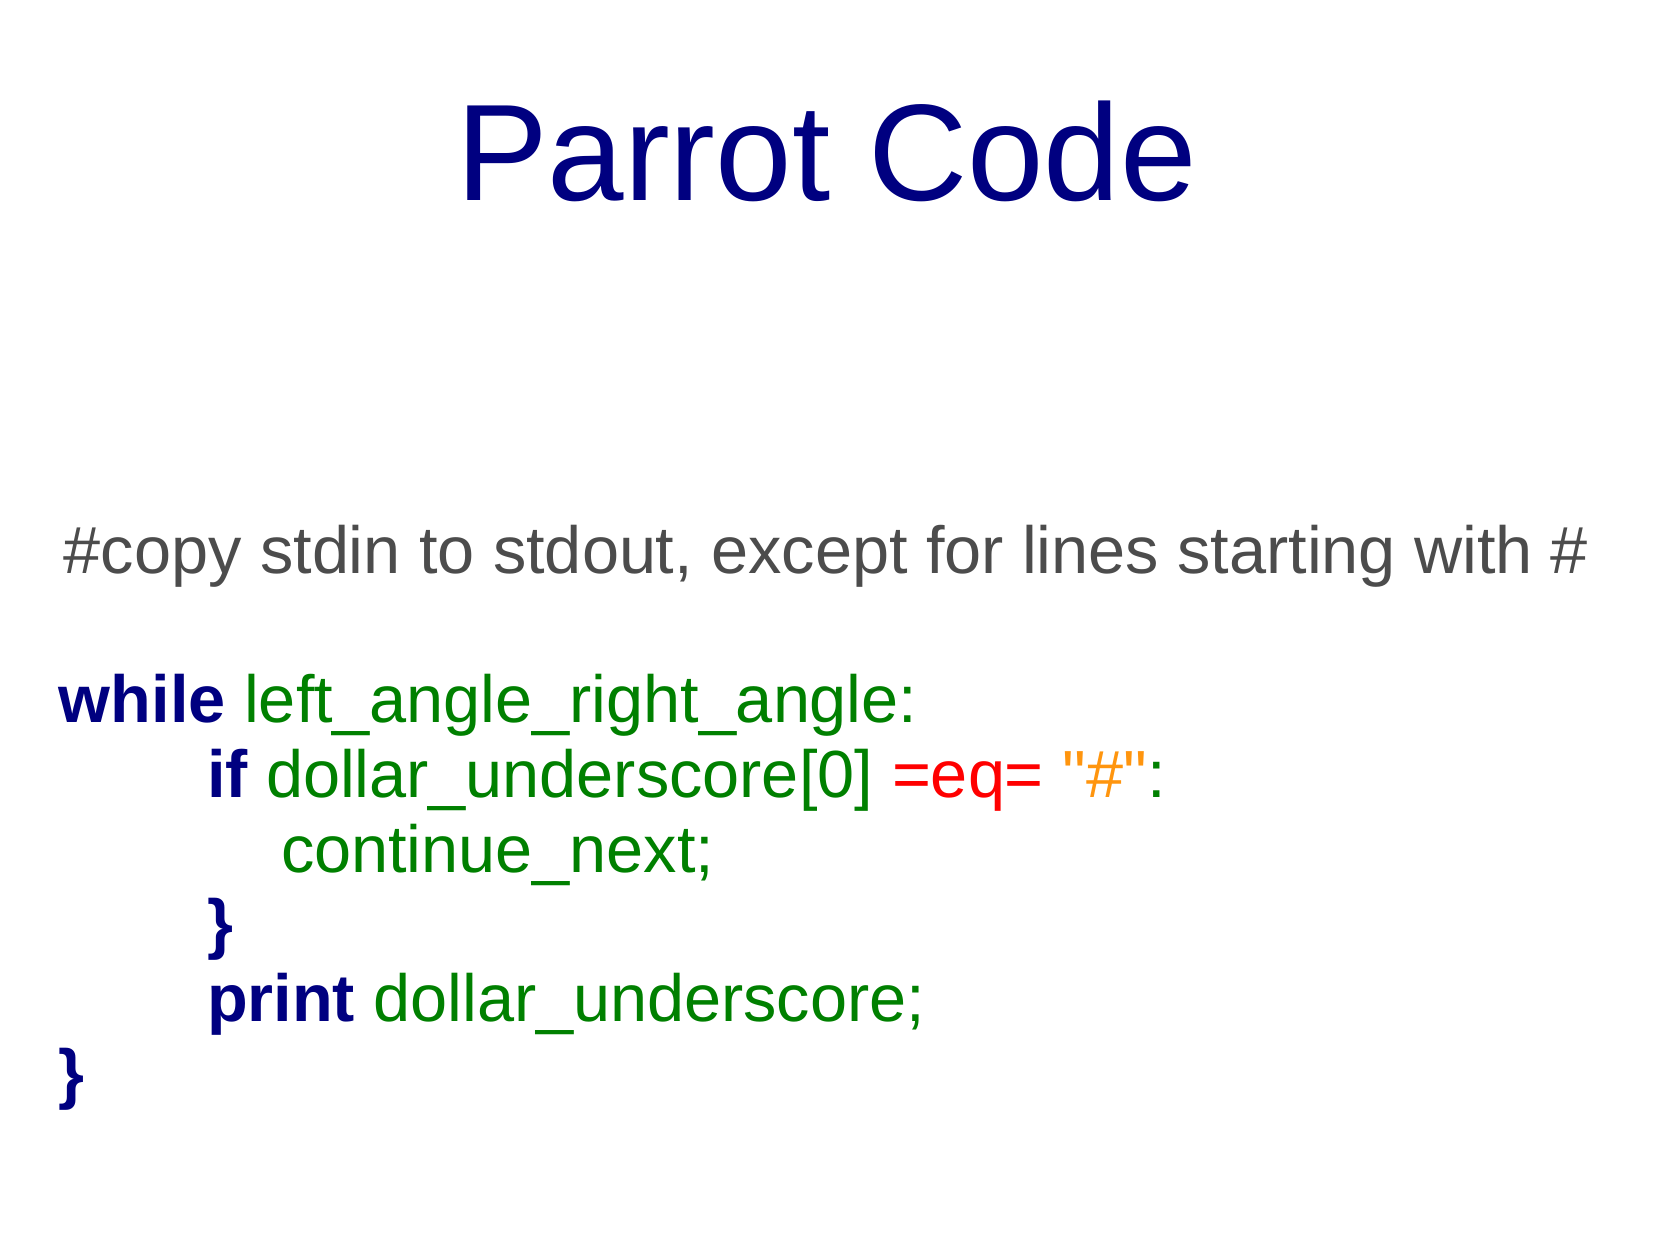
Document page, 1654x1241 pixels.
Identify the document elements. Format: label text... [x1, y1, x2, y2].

title Parrot Code [82, 49, 1571, 257]
subtitle #copy stdin to stdout, except for lines starting with # while left_angle_right_angle: if dollar_underscore[0] =eq= "#": continue_next; } print dollar_underscore; } [59, 288, 1595, 1111]
